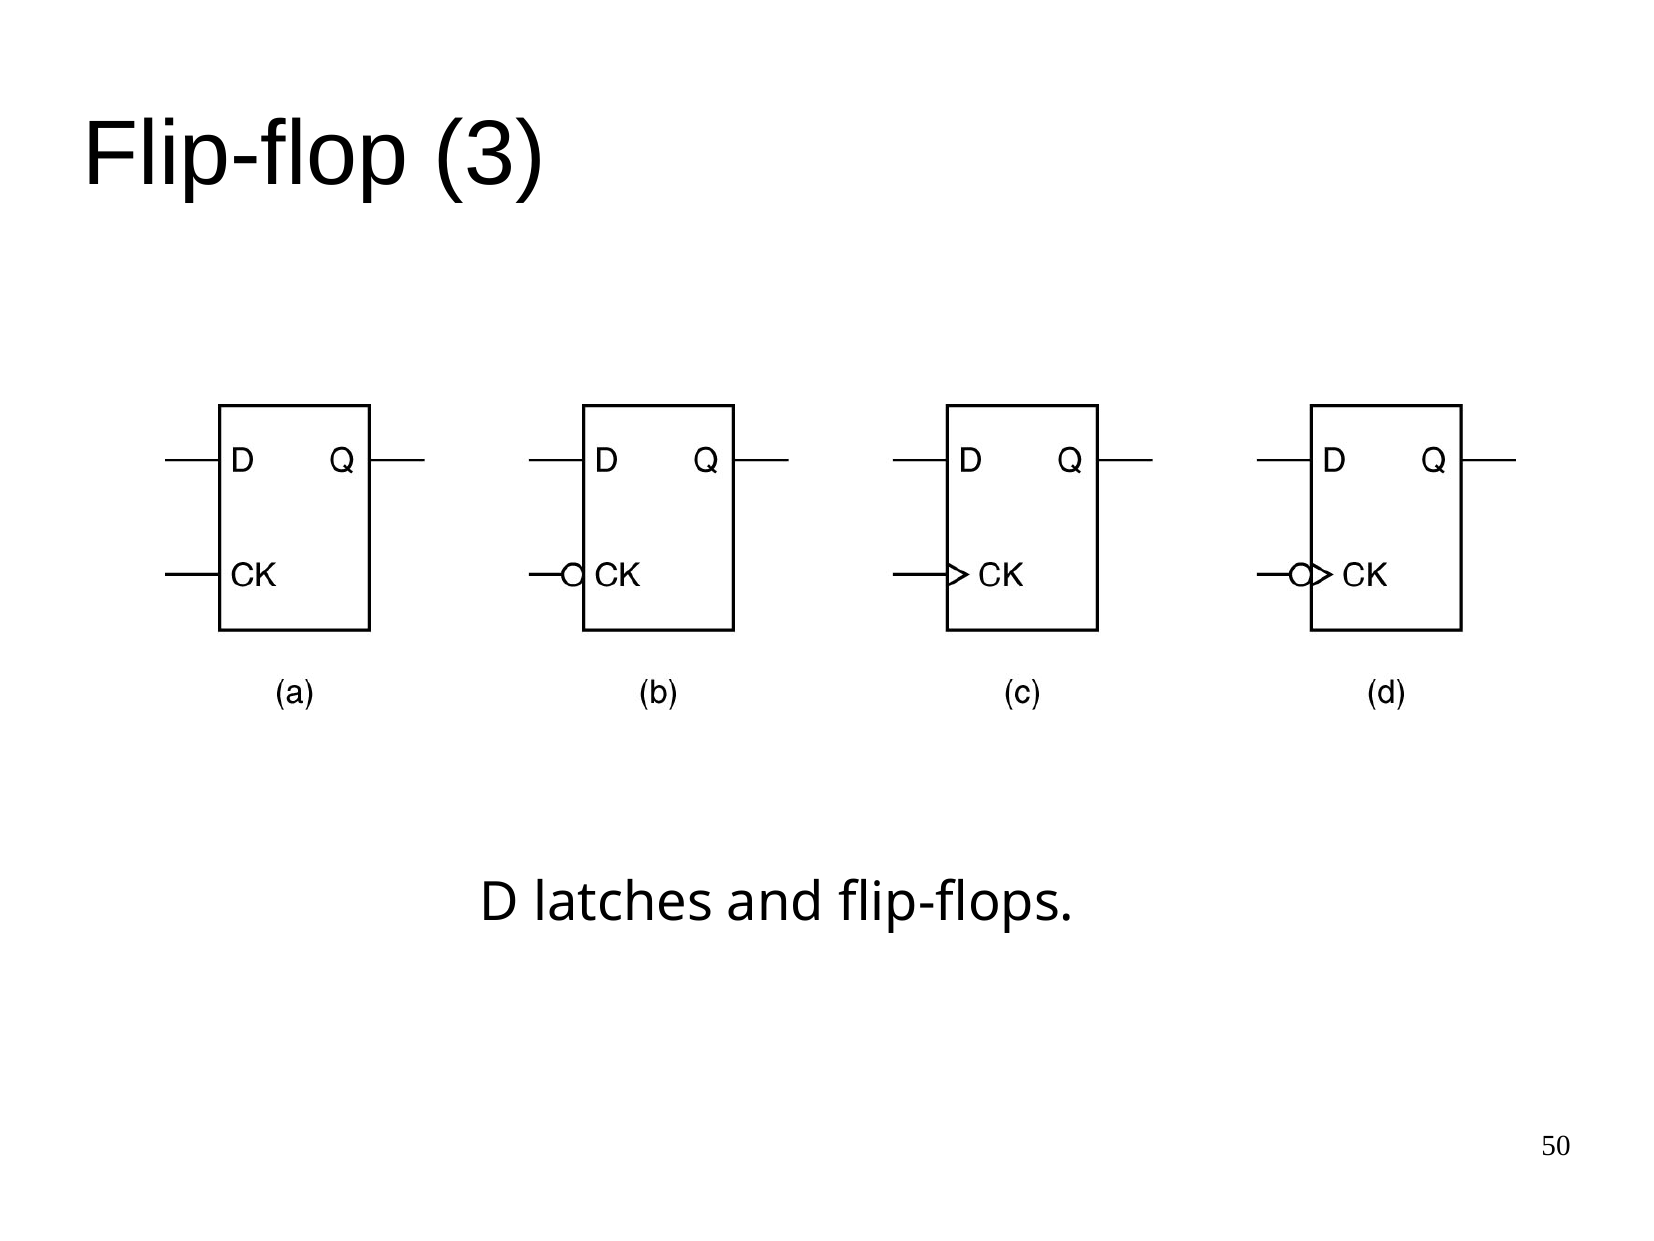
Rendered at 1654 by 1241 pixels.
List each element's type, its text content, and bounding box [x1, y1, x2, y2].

title Flip-flop (3) [82, 49, 616, 257]
text_box D latches and flip-flops. [465, 855, 1156, 1009]
picture [165, 404, 1516, 710]
